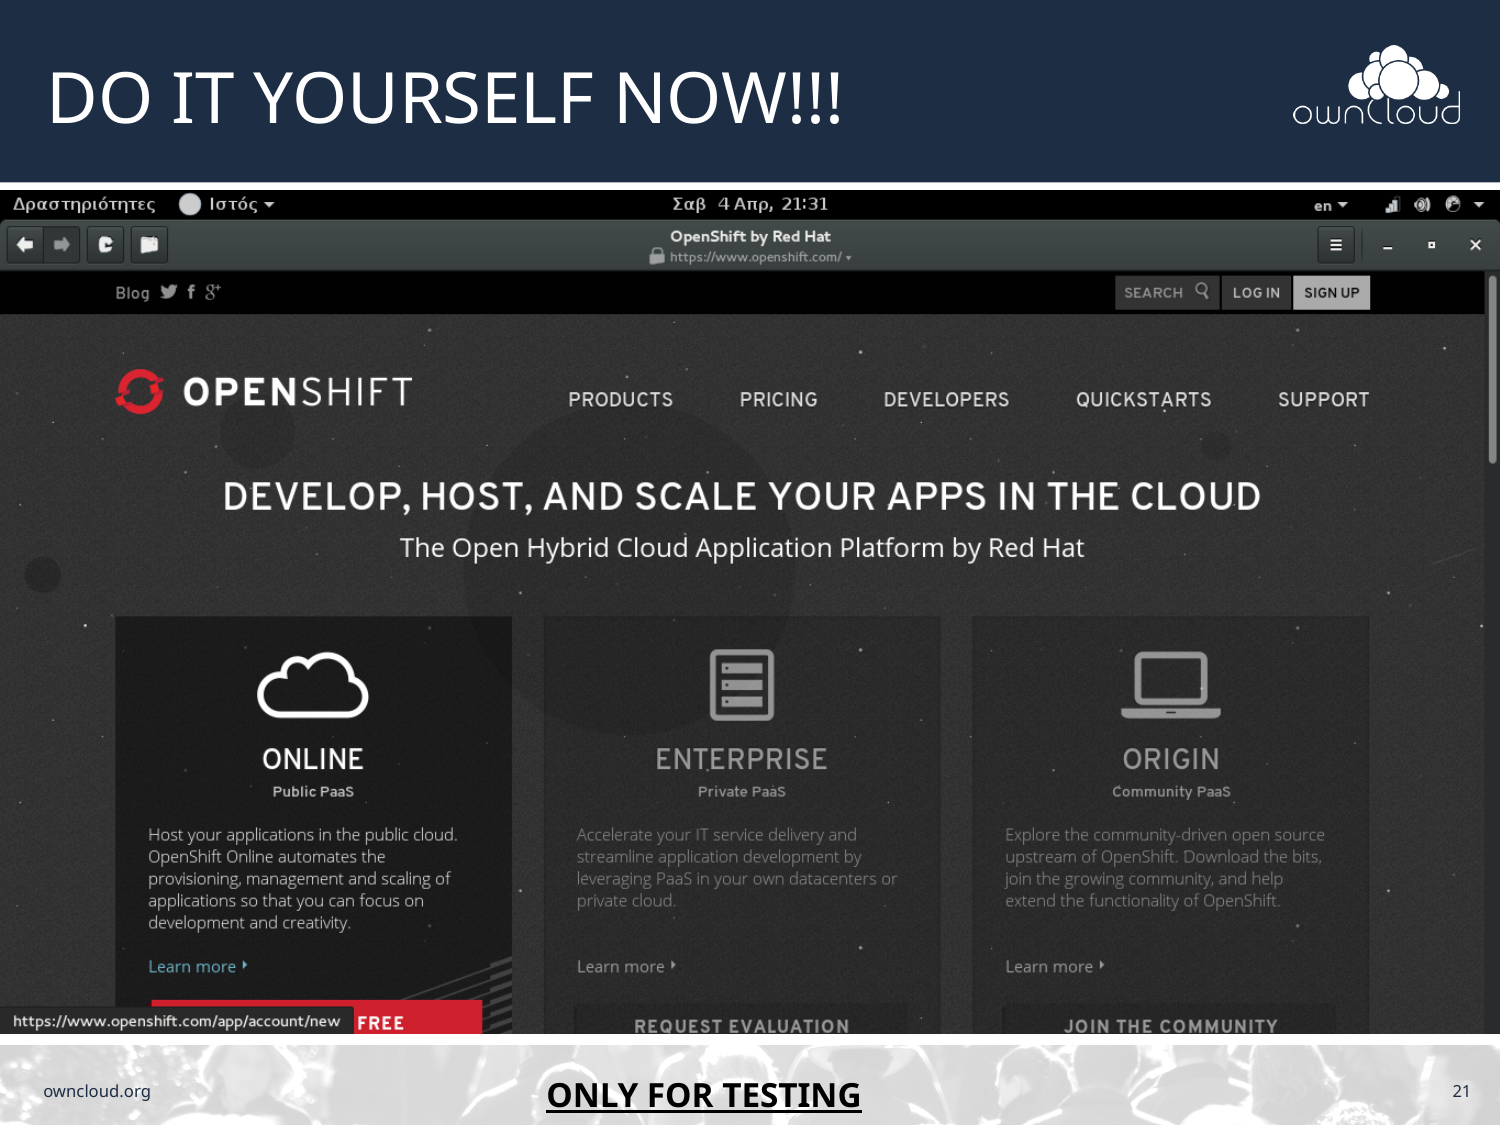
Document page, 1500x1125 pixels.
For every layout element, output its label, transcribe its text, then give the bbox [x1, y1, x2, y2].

picture [0, 190, 1500, 1034]
picture [1293, 45, 1460, 124]
title DO IT YOURSELF NOW!!! [46, 5, 1258, 187]
picture [0, 1045, 1500, 1125]
text_box ONLY FOR TESTING [531, 1064, 876, 1125]
